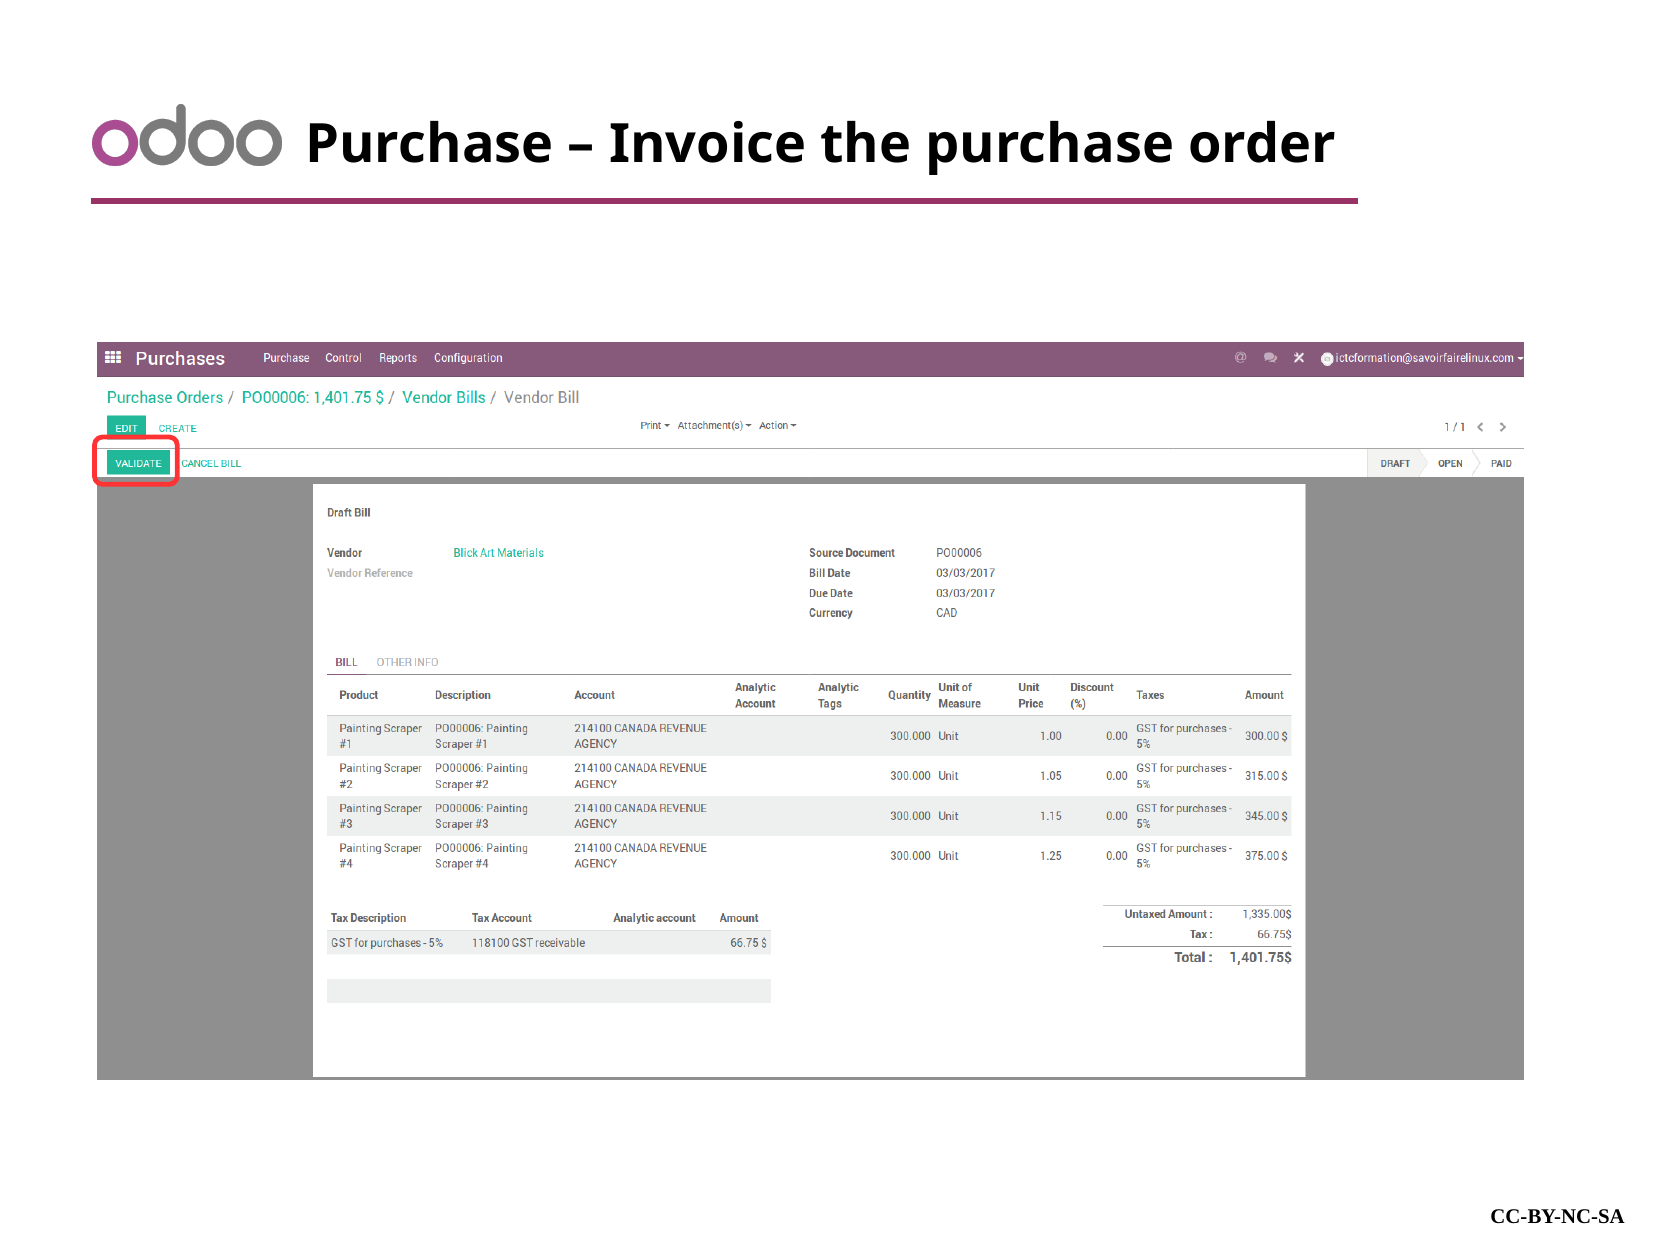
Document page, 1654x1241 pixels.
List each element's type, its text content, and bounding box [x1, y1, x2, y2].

picture [92, 104, 282, 166]
picture [97, 342, 1524, 1080]
title Purchase – Invoice the purchase order [305, 37, 1568, 245]
text_box [94, 437, 178, 485]
